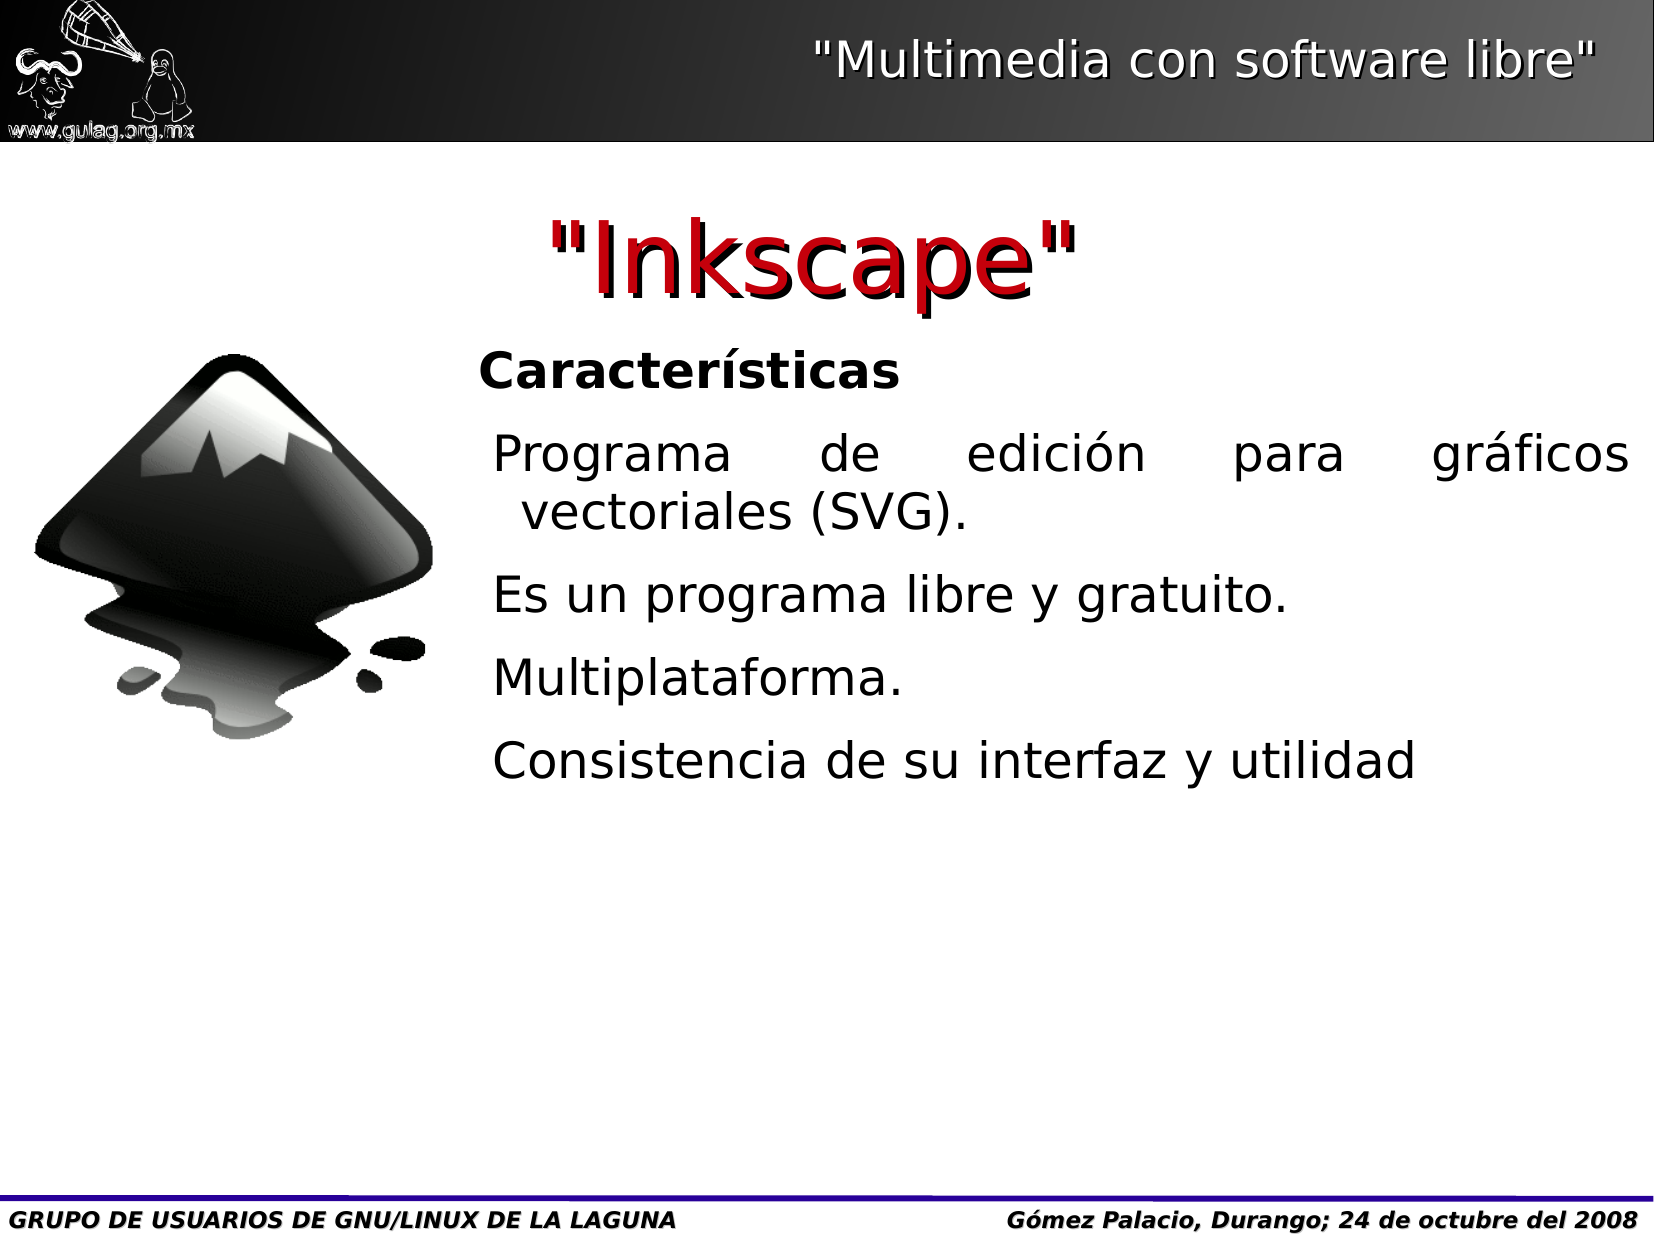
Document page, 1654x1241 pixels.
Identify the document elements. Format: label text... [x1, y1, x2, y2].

text_box [197, 0, 1654, 142]
text_box "Multimedia con software libre" [715, 23, 1614, 112]
text_box [0, 0, 5, 142]
text_box Gómez Palacio, Durango; 24 de octubre del 2008 [992, 1200, 1654, 1241]
picture [5, 0, 197, 144]
text_box Características Programa de edición para gráficos vectoriales (SVG). Es un programa libre y gratuito. Multiplataforma. Consistencia de su interfaz y utilidad [464, 334, 1646, 798]
text_box GRUPO DE USUARIOS DE GNU/LINUX DE LA LAGUNA [0, 1200, 693, 1241]
text_box "Inkscape" [501, 193, 1123, 325]
picture [29, 354, 443, 746]
